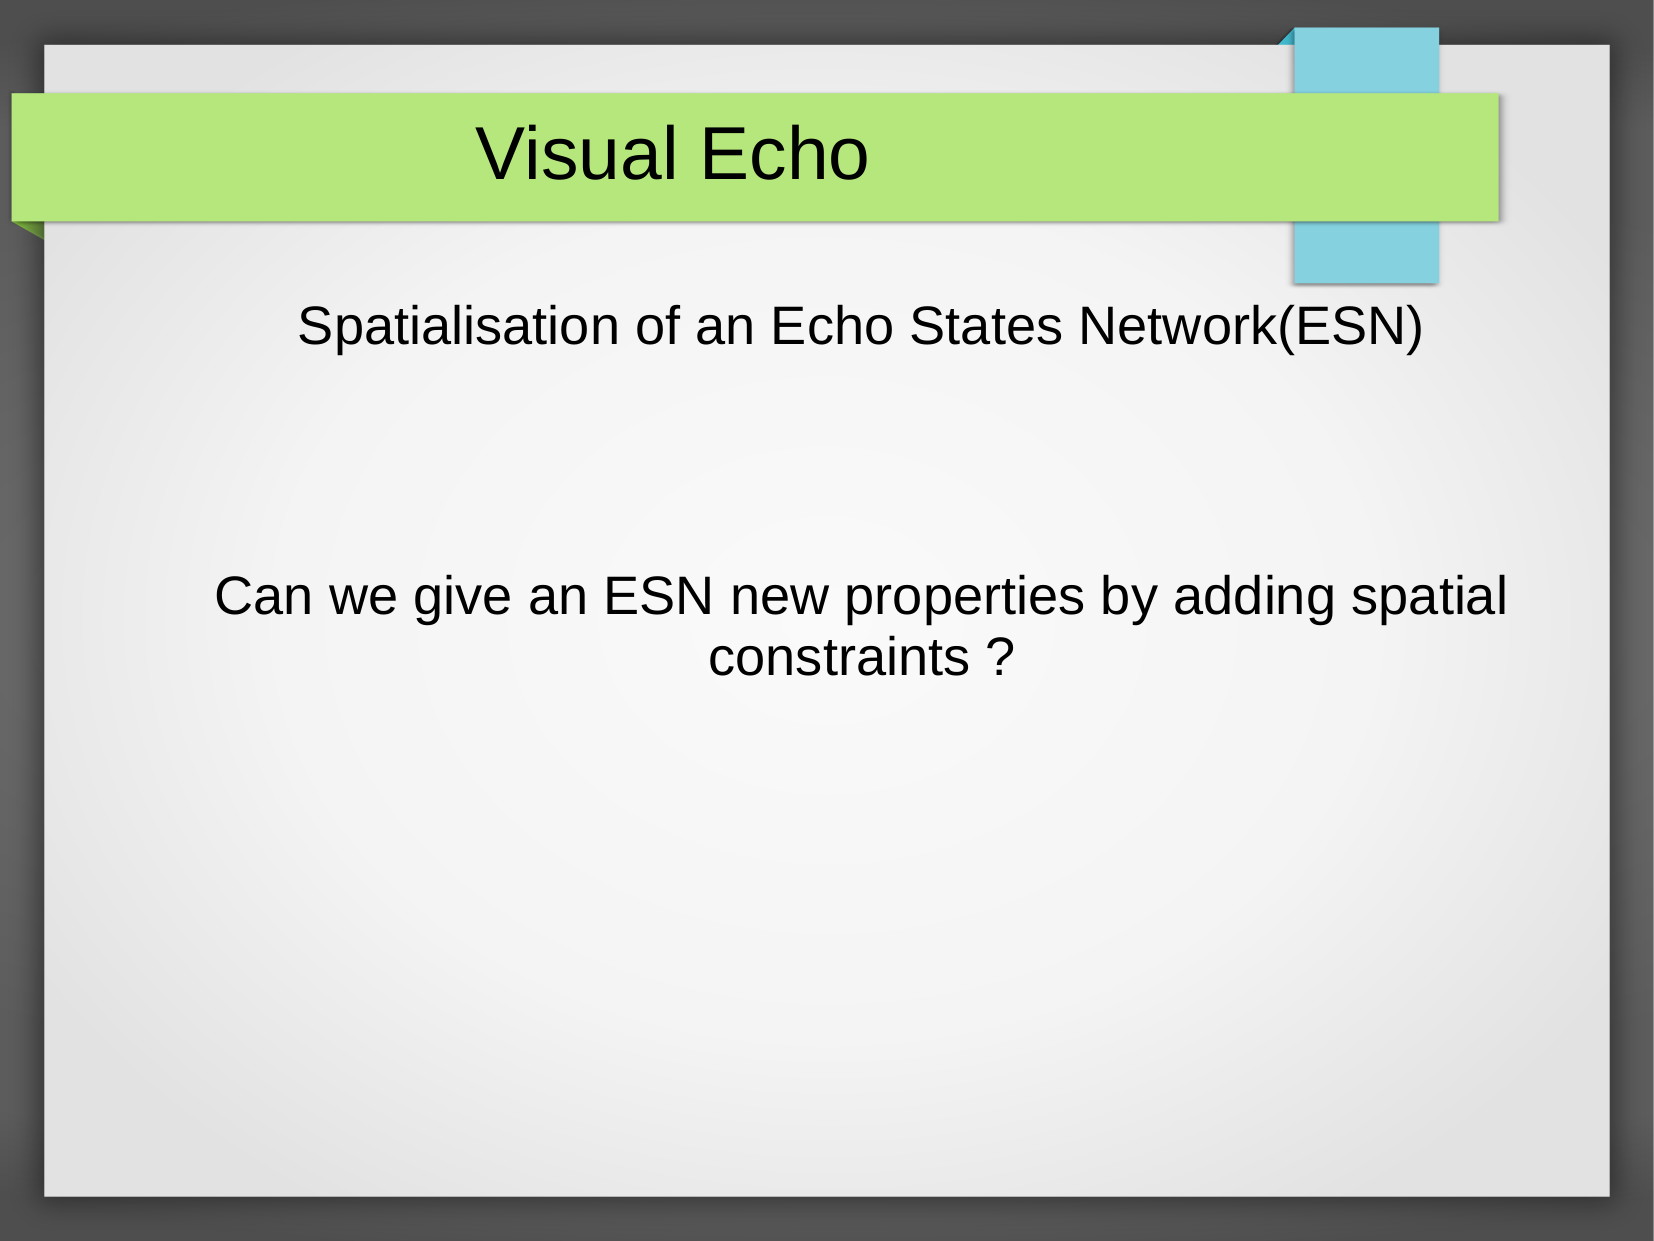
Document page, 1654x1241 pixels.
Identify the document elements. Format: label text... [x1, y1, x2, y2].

title Visual Echo [82, 94, 1264, 213]
picture [0, 0, 1654, 1241]
list Spatialisation of an Echo States Network(ESN) Can we give an ESN new properties by adding spatial constraints ? [82, 295, 1571, 1015]
